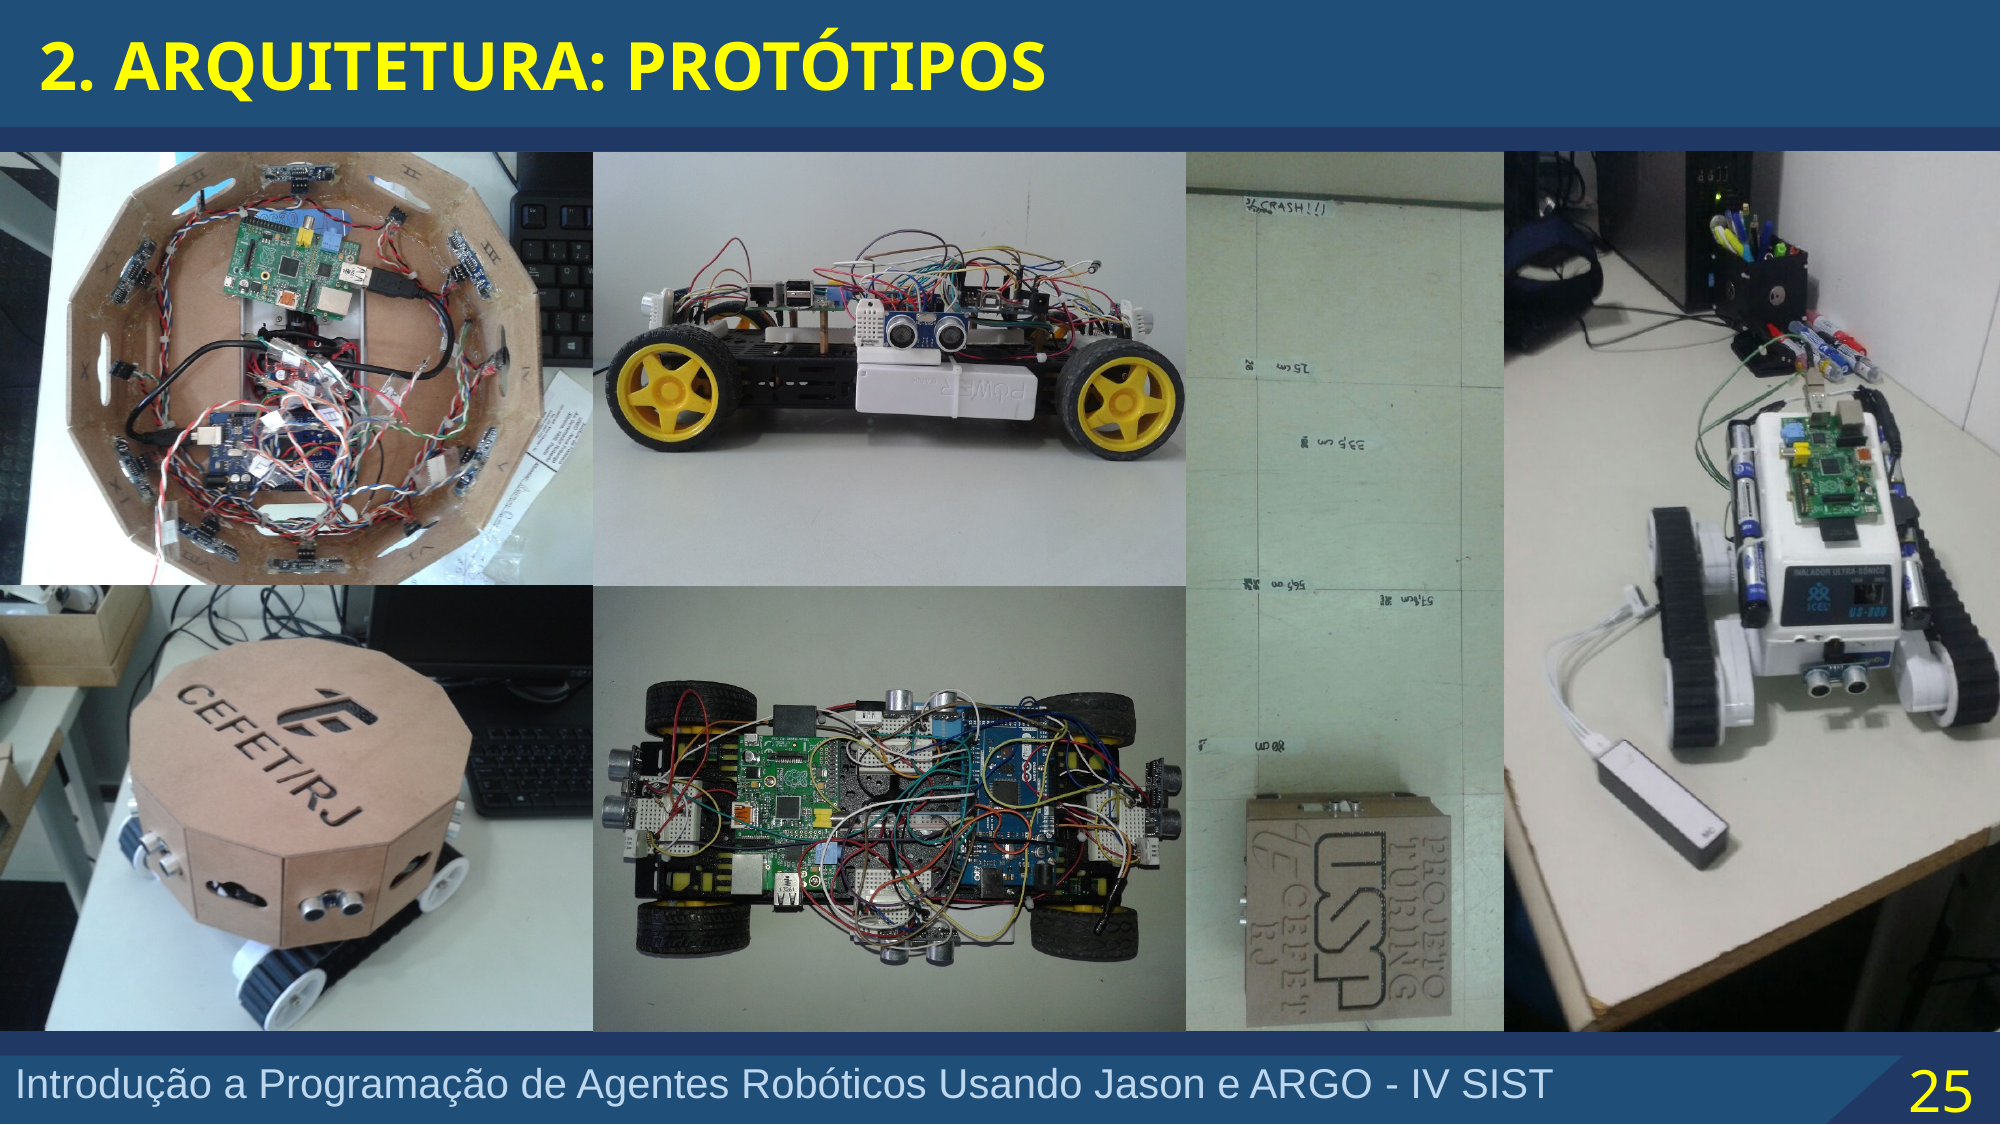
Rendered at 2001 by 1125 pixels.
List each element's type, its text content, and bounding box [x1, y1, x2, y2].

picture [0, 0, 2000, 1124]
text_box 2. ARQUITETURA: PROTÓTIPOS [24, 16, 2000, 112]
